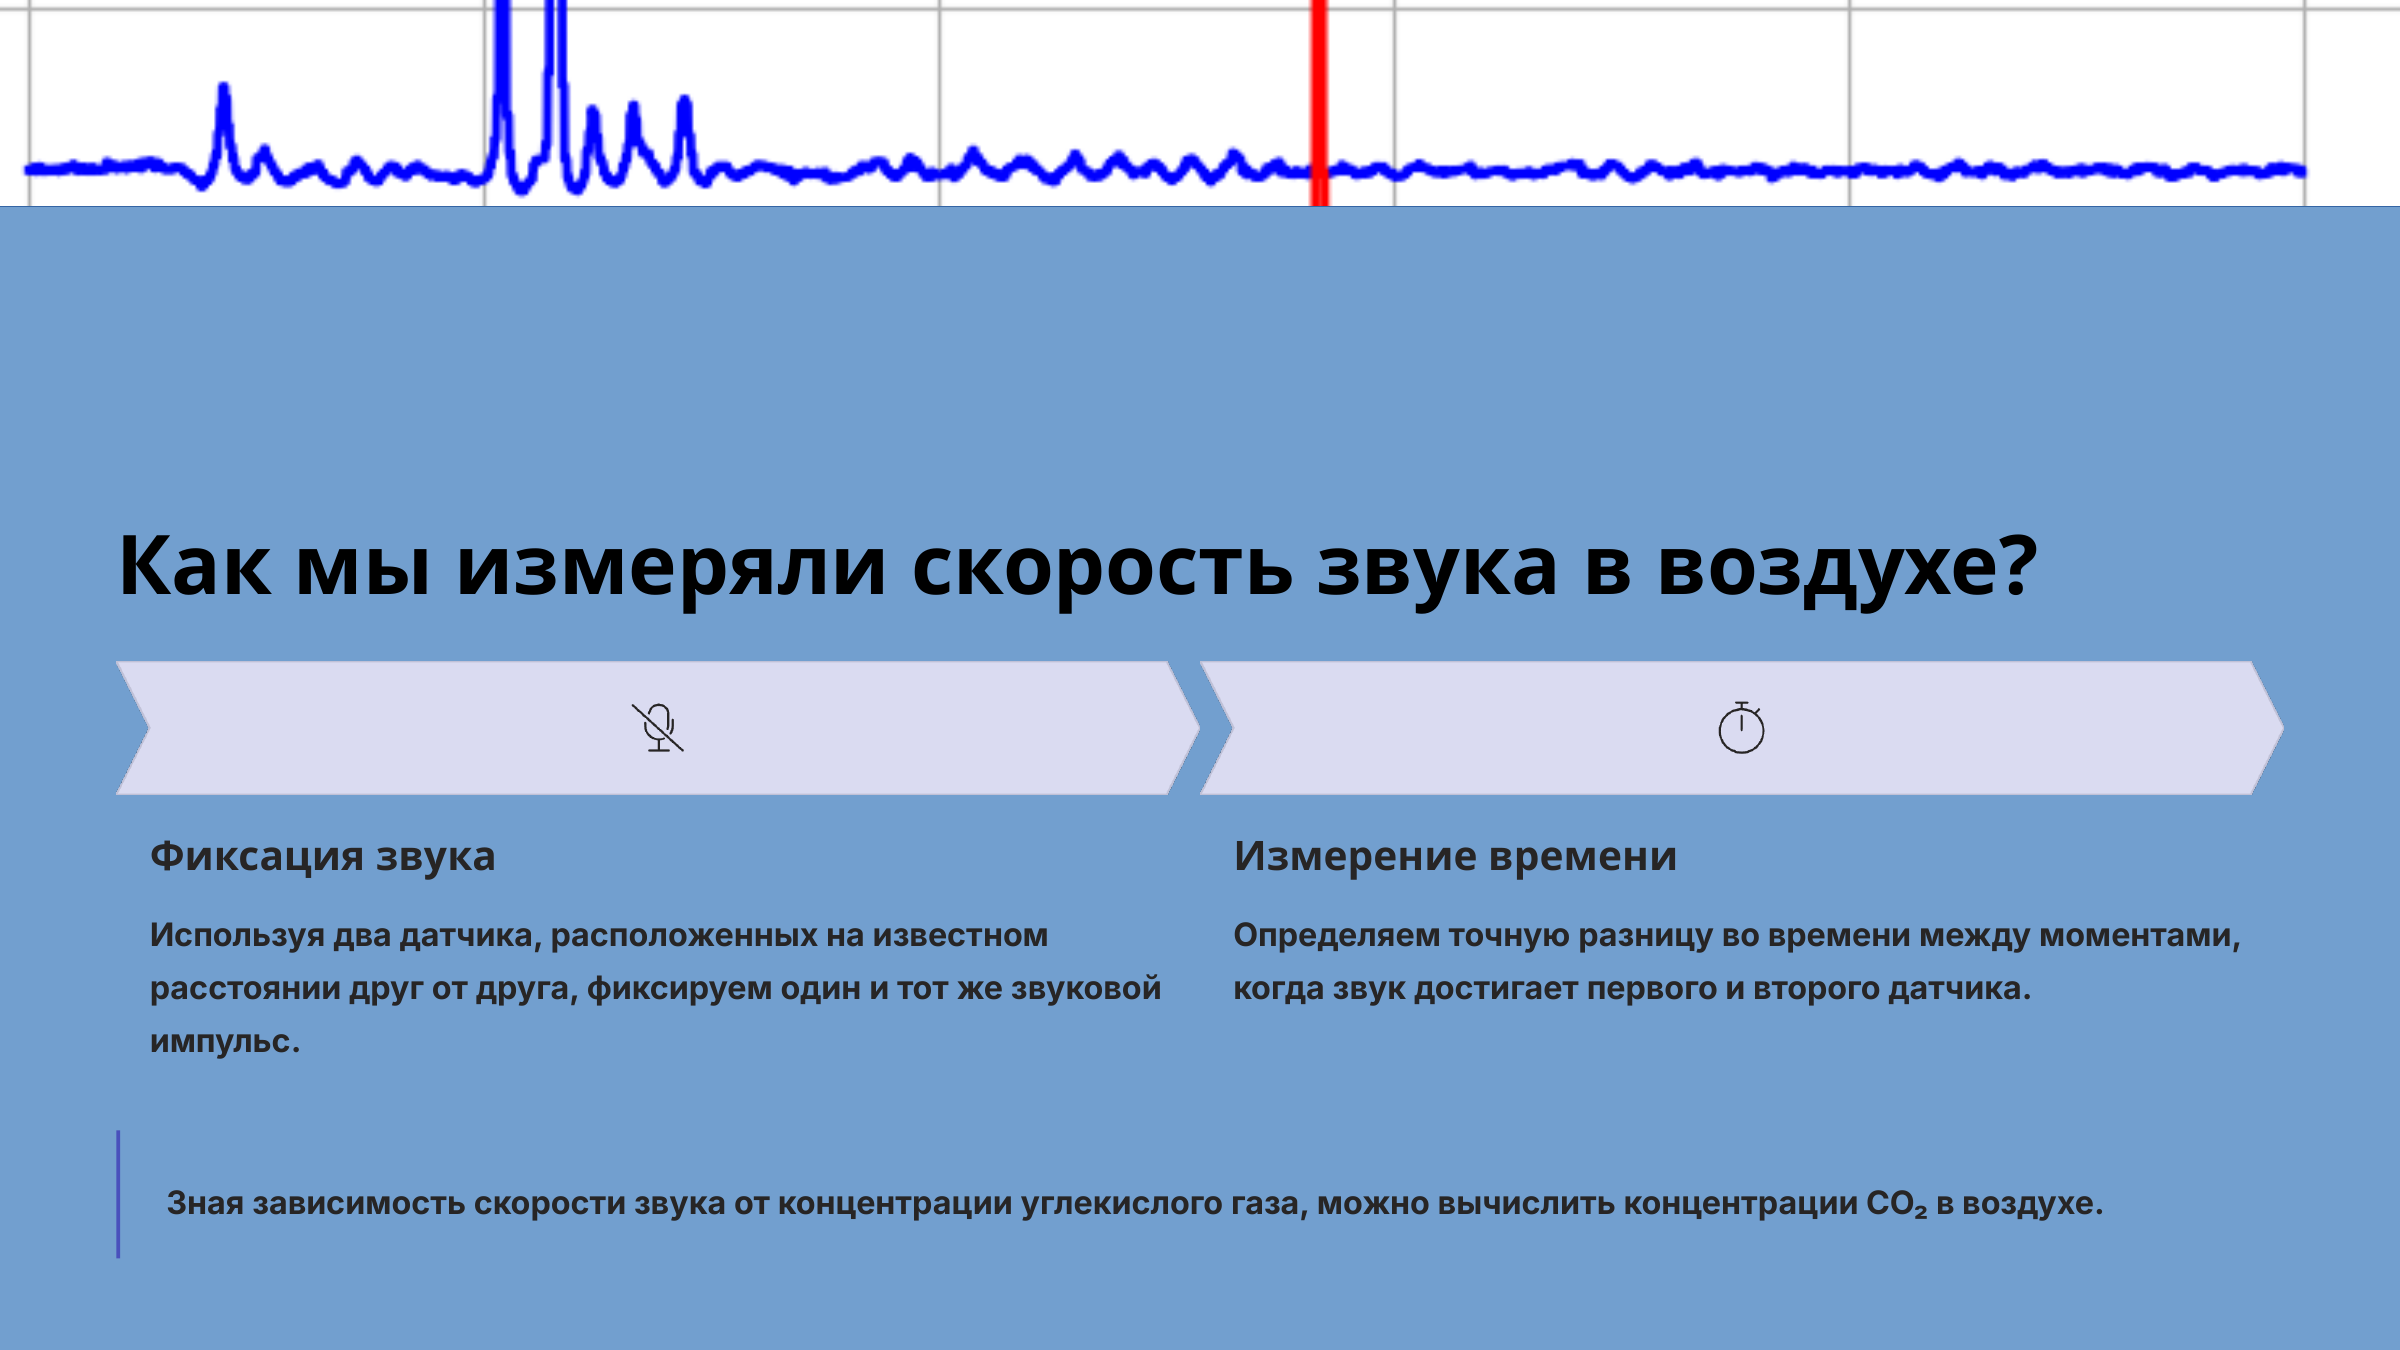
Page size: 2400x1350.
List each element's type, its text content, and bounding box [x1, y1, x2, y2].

text_box Зная зависимость скорости звука от концентрации углекислого газа, можно вычислить концентрации CO₂ в воздухе. [166, 1167, 2284, 1221]
text_box Определяем точную разницу во времени между моментами, когда звук достигает первого и второго датчика. [1233, 899, 2251, 1007]
text_box Используя два датчика, расположенных на известном расстоянии друг от друга, фиксируем один и тот же звуковой импульс. [149, 899, 1167, 1060]
text_box Фиксация звука [149, 827, 566, 880]
picture [0, 0, 2400, 206]
picture [116, 661, 2284, 795]
text_box [0, 206, 2400, 1350]
text_box Как мы измеряли скорость звука в воздухе? [116, 507, 2006, 612]
text_box Измерение времени [1233, 827, 1668, 880]
